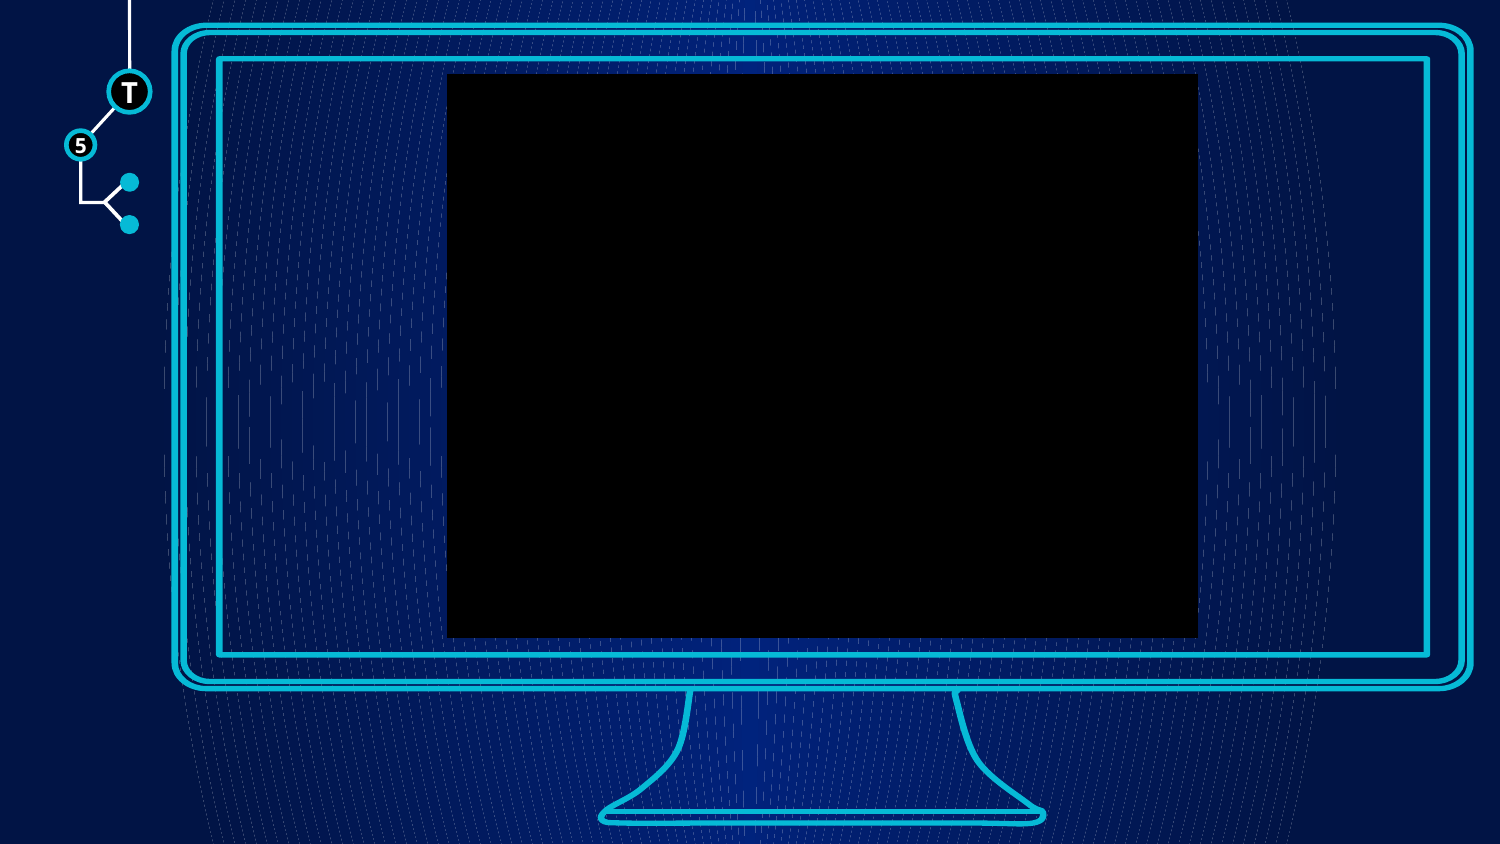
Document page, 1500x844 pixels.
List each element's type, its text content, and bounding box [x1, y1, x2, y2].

text_box [122, 175, 137, 190]
text_box [122, 217, 137, 232]
picture [447, 74, 1198, 638]
text_box [171, 22, 1474, 827]
text_box 5 [66, 130, 95, 160]
text_box T [108, 70, 151, 113]
